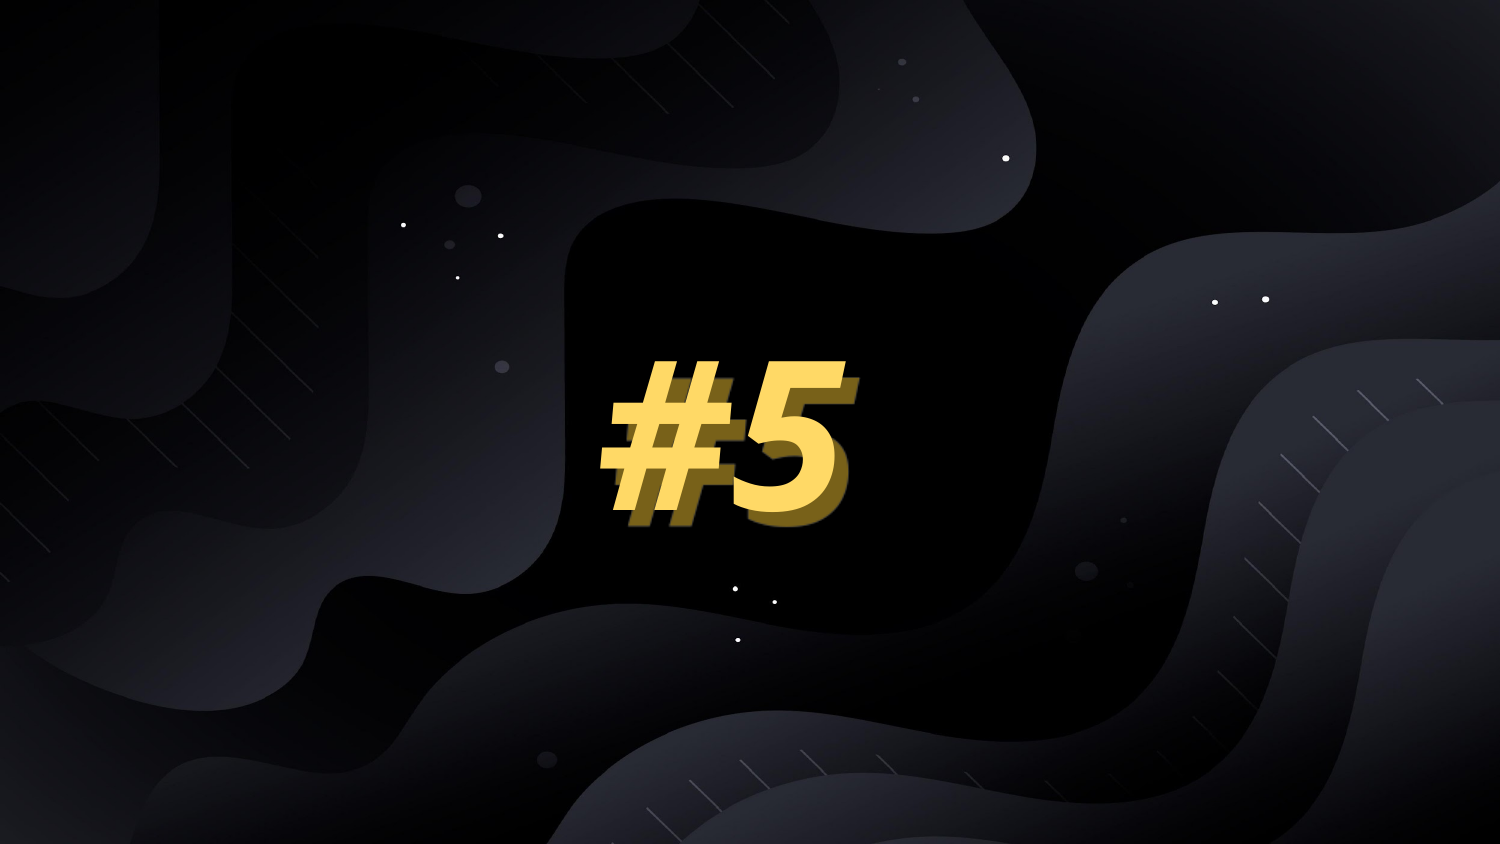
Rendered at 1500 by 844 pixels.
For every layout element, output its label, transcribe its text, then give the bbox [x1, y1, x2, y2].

list #5 [383, 241, 1059, 613]
picture [0, 0, 1500, 844]
